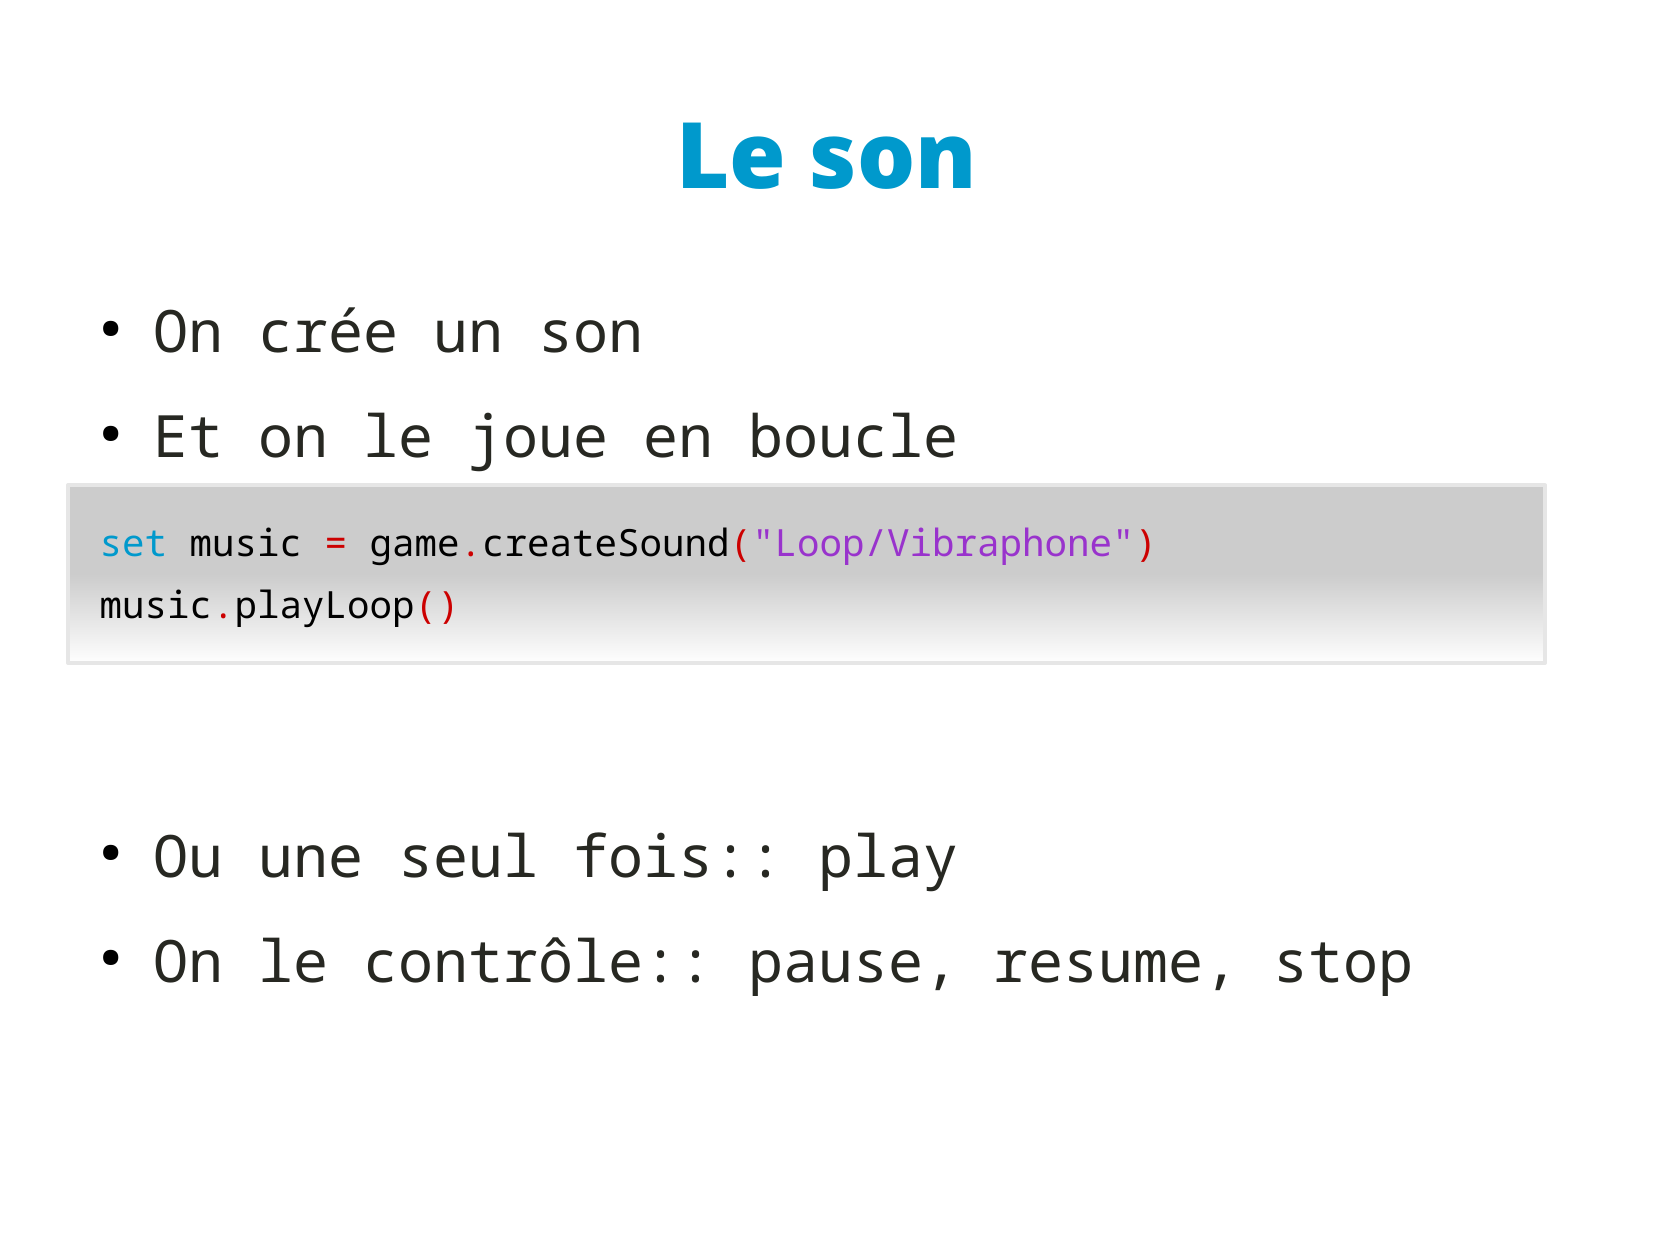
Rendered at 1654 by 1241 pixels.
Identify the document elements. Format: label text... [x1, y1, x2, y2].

title Le son [82, 49, 1571, 257]
list On crée un son Et on le joue en boucle Ou une seul fois:: play On le contrôle:: pause, resume, stop [82, 290, 1571, 1010]
list set music = game.createSound("Loop/Vibraphone") music.playLoop() [67, 485, 1546, 663]
